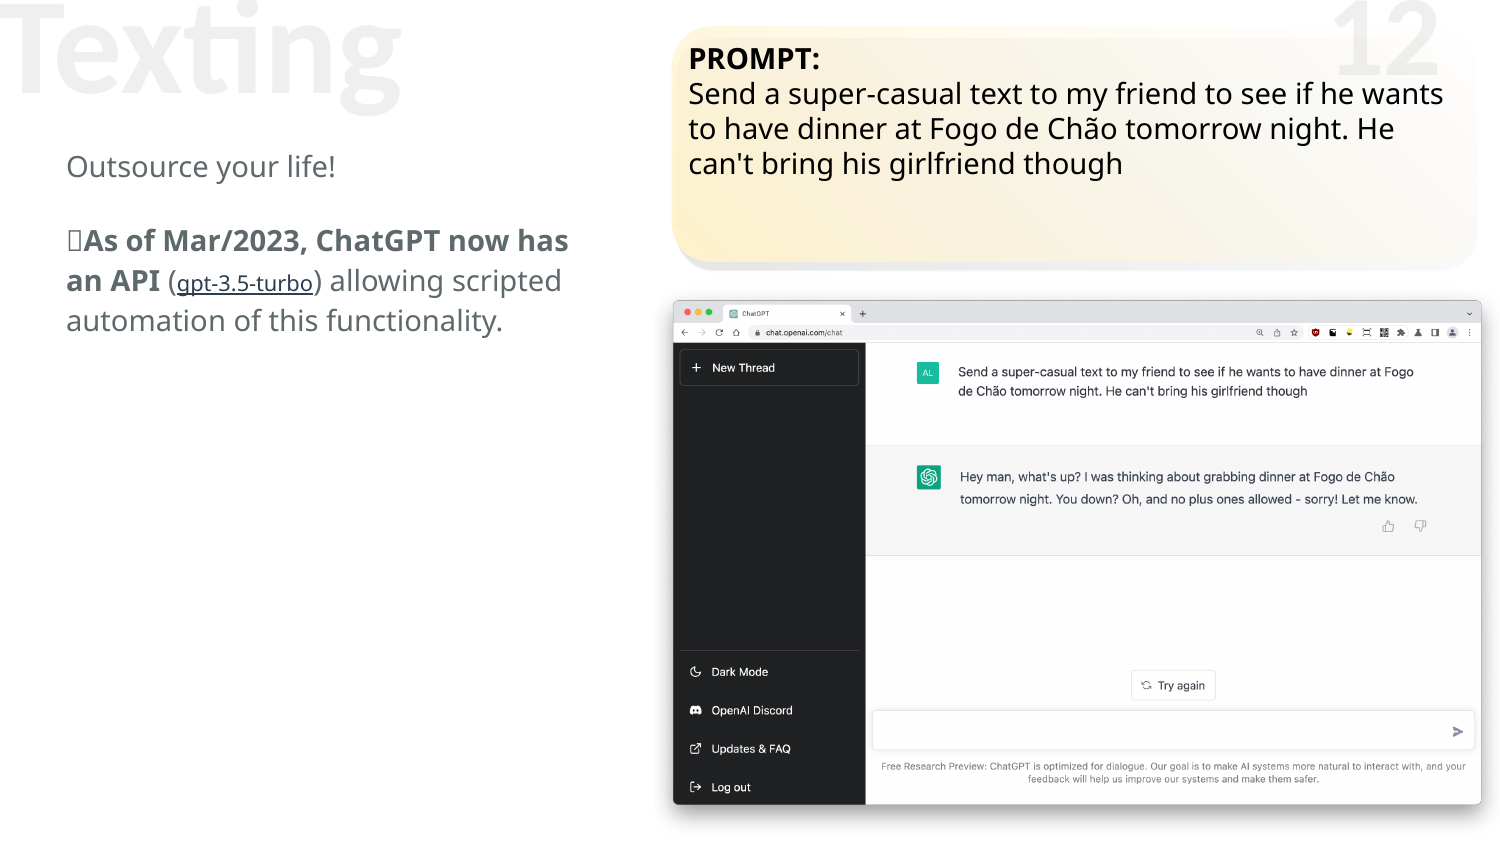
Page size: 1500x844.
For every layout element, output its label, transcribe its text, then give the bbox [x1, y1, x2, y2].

title Texting [0, 0, 1435, 91]
subtitle Send a super-casual text to my friend to see if he wants to have dinner at Fogo de Chão tomorrow night. He can't bring his girlfriend though [673, 60, 1471, 251]
picture [654, 280, 1500, 844]
list Outsource your life! 💡As of Mar/2023, ChatGPT now has an API (gpt-3.5-turbo) allowing scripted automation of this functionality. [51, 128, 615, 811]
